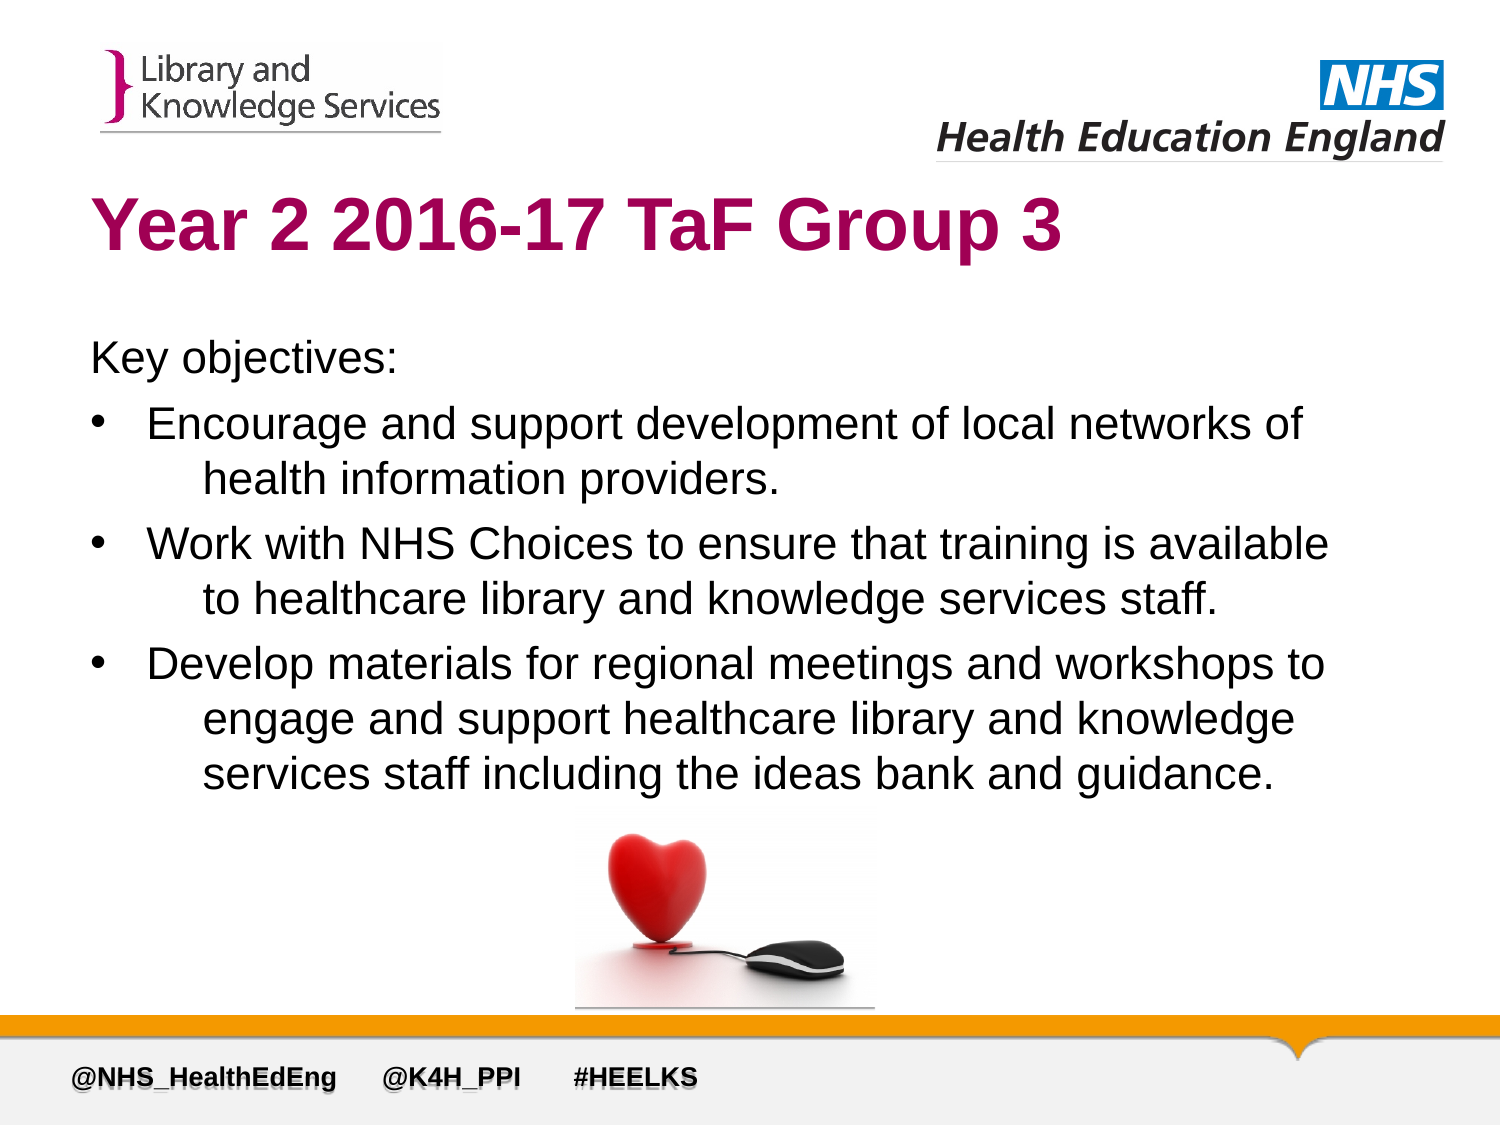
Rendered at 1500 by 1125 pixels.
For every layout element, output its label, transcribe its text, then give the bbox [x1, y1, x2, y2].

title Year 2 2016-17 TaF Group 3 [75, 168, 1351, 280]
list Key objectives: Encourage and support development of local networks of health information providers. Work with NHS Choices to ensure that training is available to healthcare library and knowledge services staff. Develop materials for regional meetings and workshops to engage and support healthcare library and knowledge services staff including the ideas bank and guidance. [75, 320, 1361, 931]
text_box @NHS_HealthEdEng @K4H_PPI #HEELKS [55, 1052, 932, 1113]
picture [575, 805, 877, 1007]
picture [100, 42, 443, 131]
